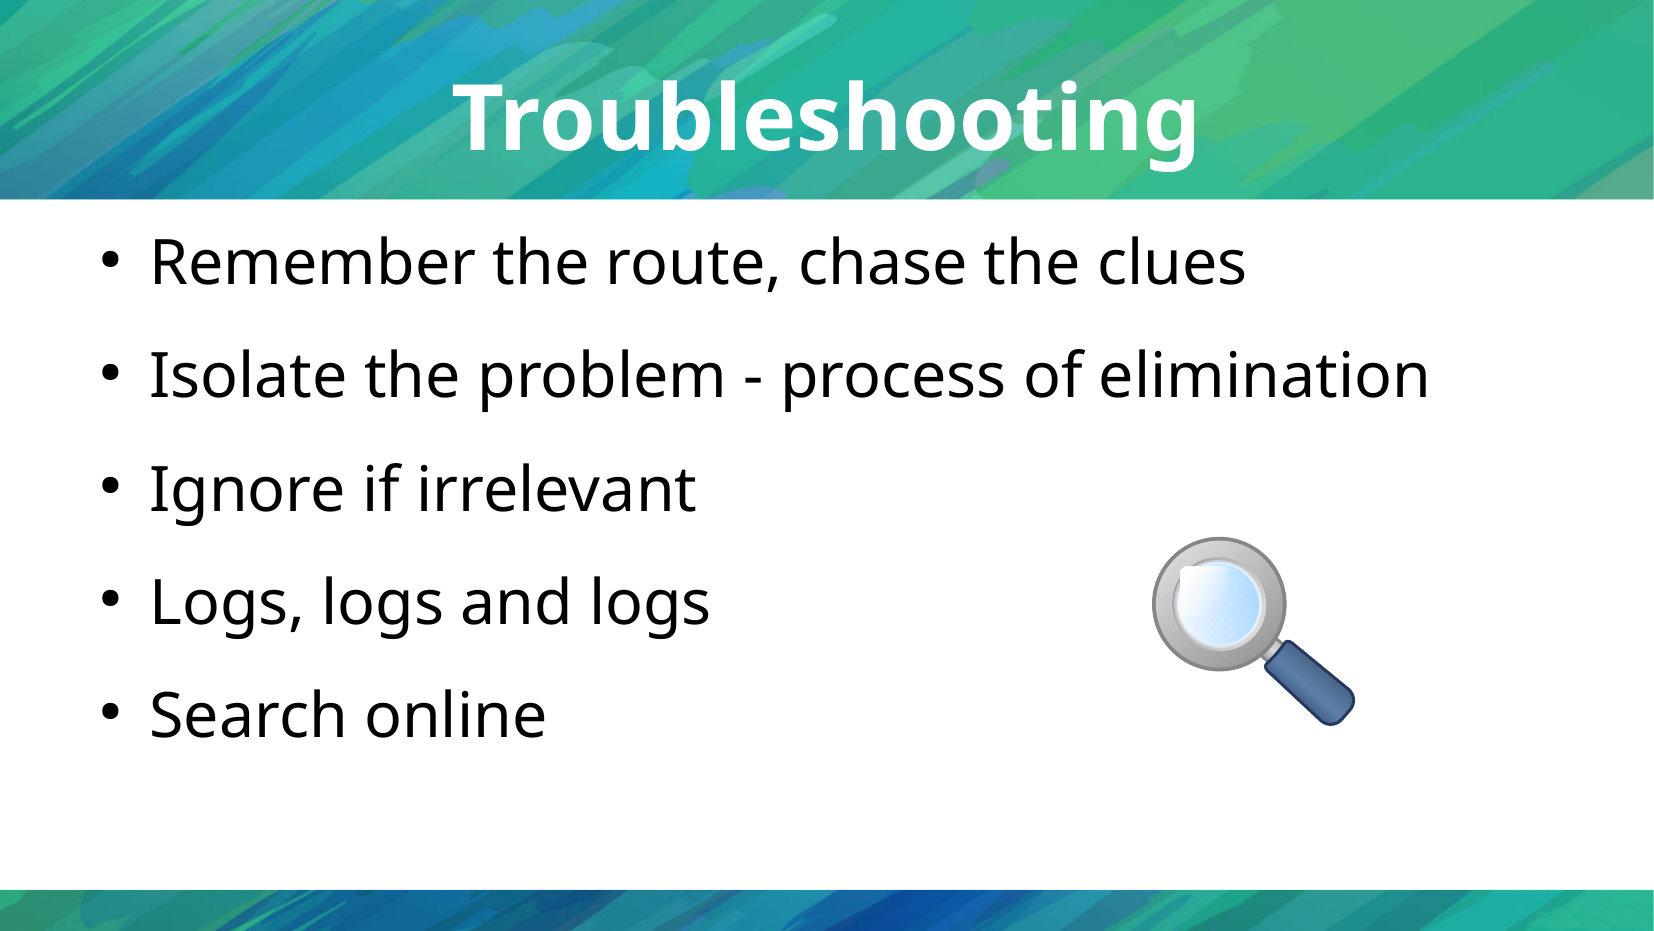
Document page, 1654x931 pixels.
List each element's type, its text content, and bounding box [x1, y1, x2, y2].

title Troubleshooting [82, 37, 1571, 193]
picture [0, 0, 1654, 931]
list Remember the route, chase the clues Isolate the problem - process of elimination Ignore if irrelevant Logs, logs and logs Search online [82, 217, 1571, 758]
